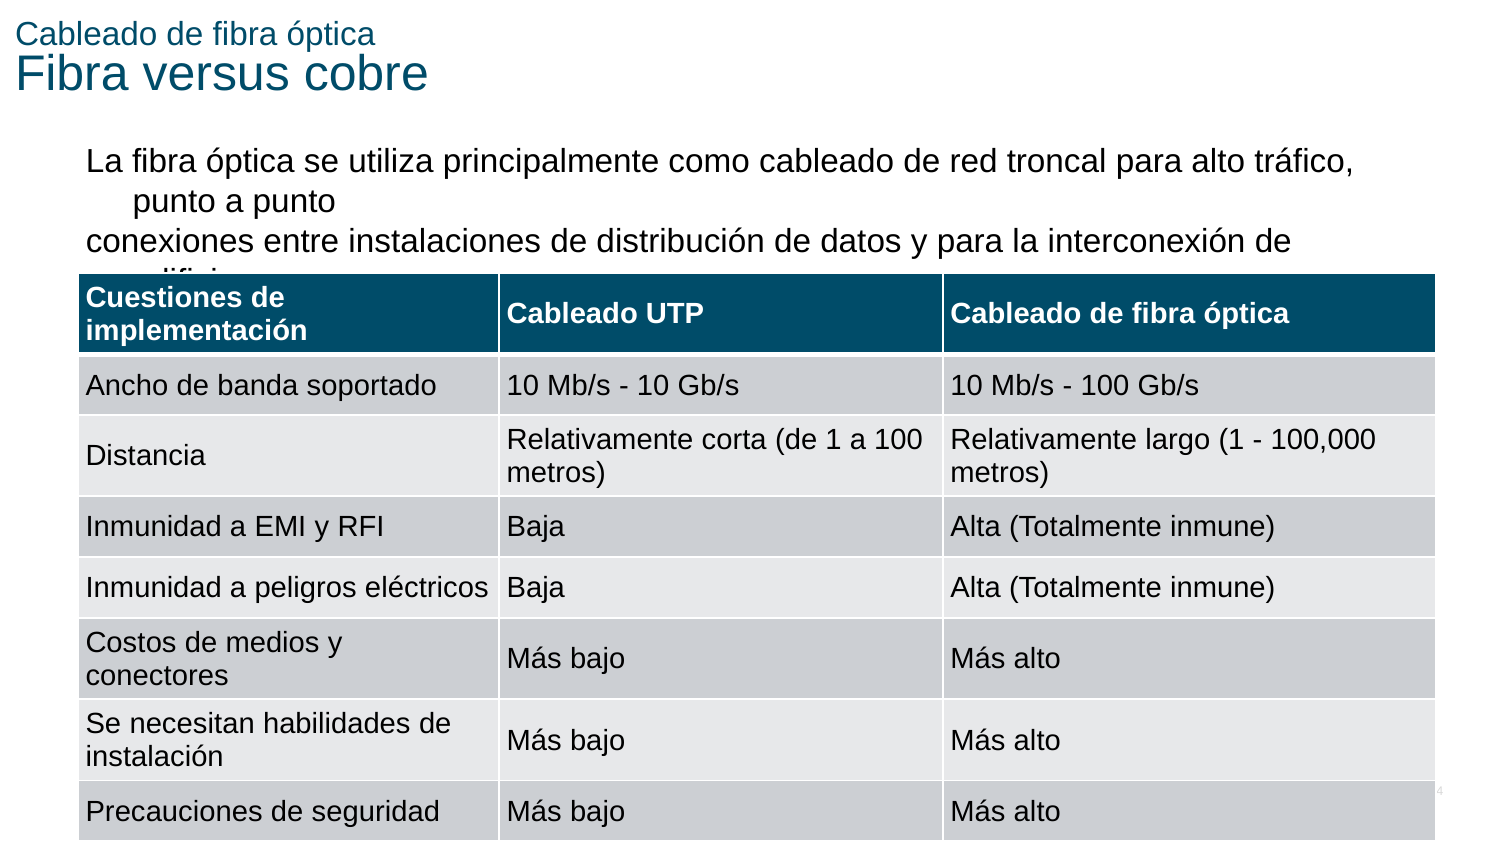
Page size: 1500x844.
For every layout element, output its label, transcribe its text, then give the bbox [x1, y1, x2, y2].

table_cell Alta (Totalmente inmune) [944, 558, 1435, 617]
title Cableado de fibra óptica Fibra versus cobre [0, 0, 1369, 121]
table_cell Costos de medios y conectores [79, 619, 498, 698]
table_cell Más bajo [500, 700, 942, 780]
table_cell Más alto [944, 700, 1435, 780]
table_cell Relativamente corta (de 1 a 100 metros) [500, 416, 942, 495]
table_cell Baja [500, 558, 942, 617]
table_cell Precauciones de seguridad [79, 781, 498, 840]
table_cell 10 Mb/s - 100 Gb/s [944, 357, 1435, 414]
table_header Cableado UTP [500, 274, 942, 352]
table_cell Baja [500, 497, 942, 556]
table_cell Alta (Totalmente inmune) [944, 497, 1435, 556]
table_header Cableado de fibra óptica [944, 274, 1435, 352]
table_cell Más bajo [500, 619, 942, 698]
table_cell Distancia [79, 416, 498, 495]
table_cell Más alto [944, 781, 1435, 840]
table_cell Más bajo [500, 781, 942, 840]
table_cell Ancho de banda soportado [79, 357, 498, 414]
table_cell Relativamente largo (1 - 100,000 metros) [944, 416, 1435, 495]
table_cell Inmunidad a EMI y RFI [79, 497, 498, 556]
table_cell Se necesitan habilidades de instalación [79, 700, 498, 780]
table_cell Inmunidad a peligros eléctricos [79, 558, 498, 617]
table_header Cuestiones de implementación [79, 274, 498, 352]
table_cell Más alto [944, 619, 1435, 698]
table_cell 10 Mb/s - 10 Gb/s [500, 357, 942, 414]
list La fibra óptica se utiliza principalmente como cableado de red troncal para alto tráfico, punto a punto conexiones entre instalaciones de distribución de datos y para la interconexión de edificios en campus multiedificantes. [70, 131, 1430, 252]
